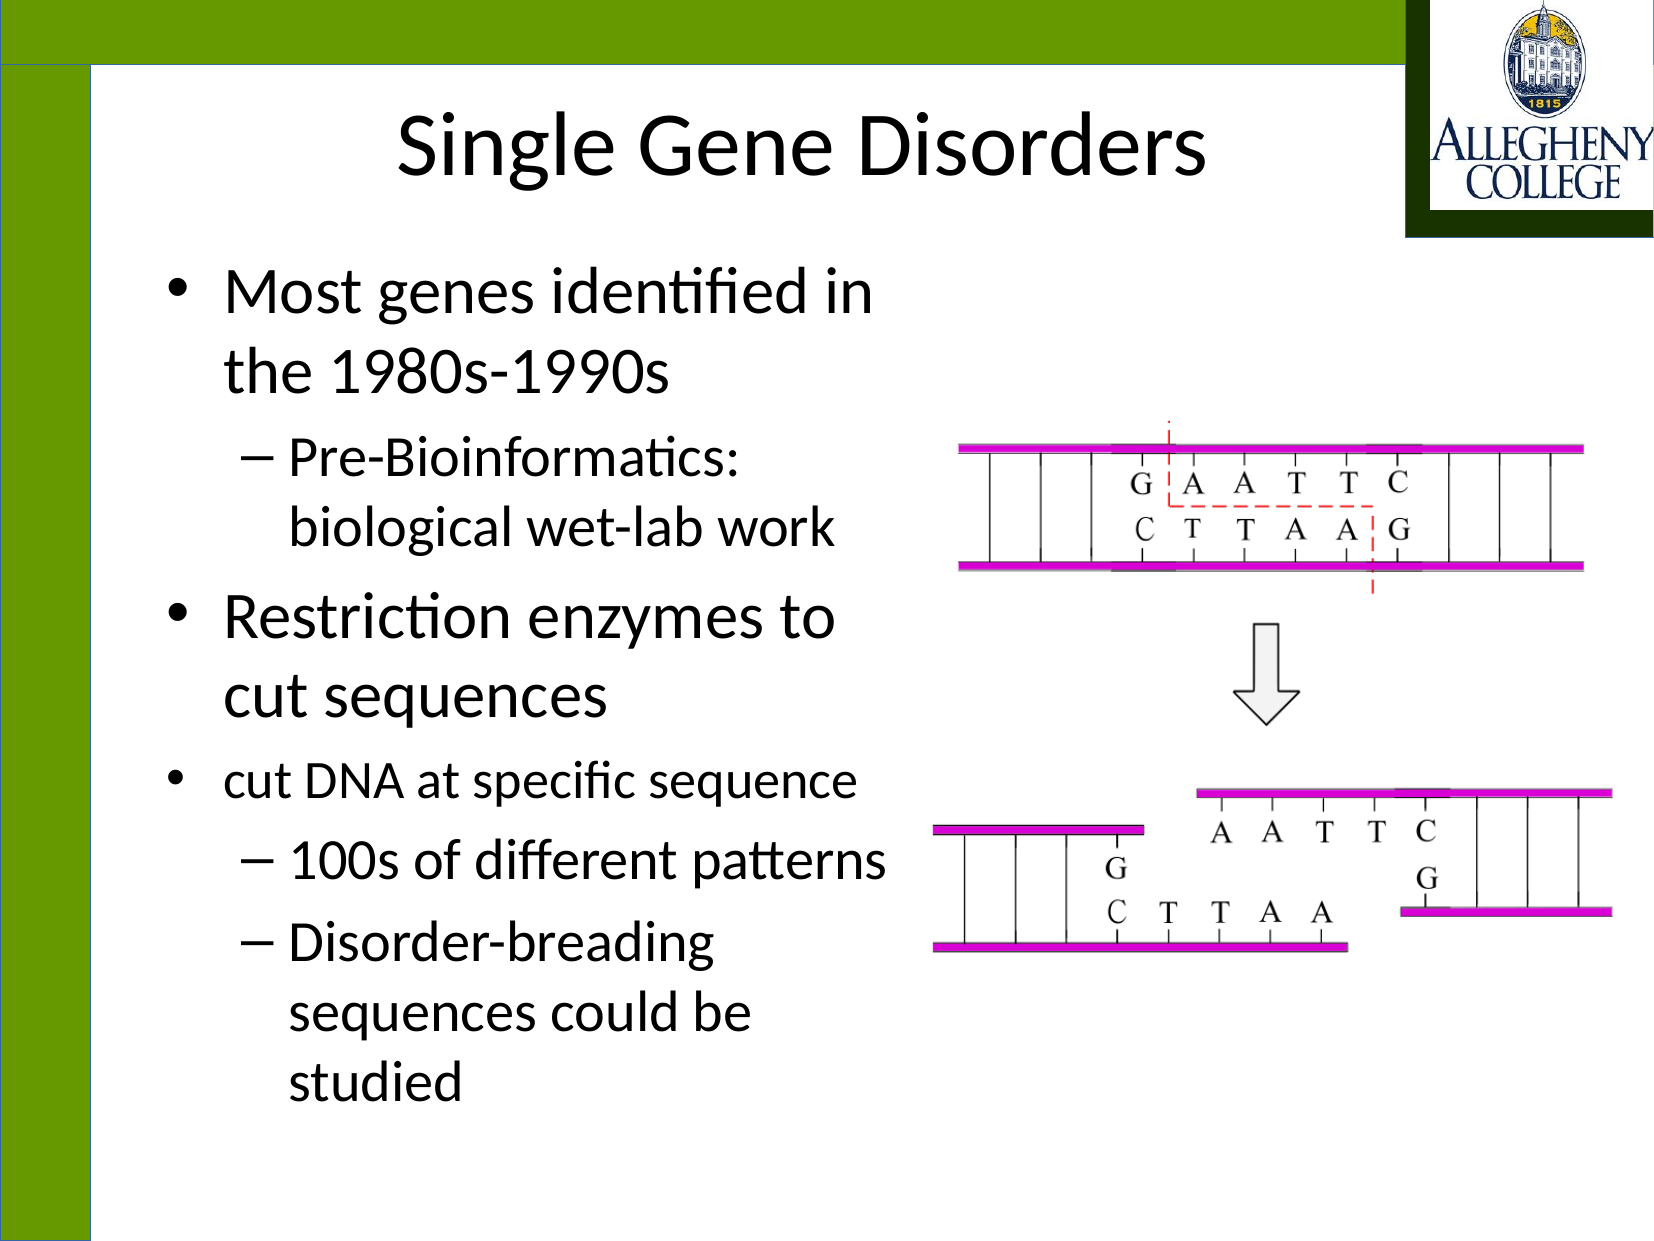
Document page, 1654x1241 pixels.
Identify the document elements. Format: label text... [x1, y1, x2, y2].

picture [1430, 0, 1654, 210]
list Most genes identified in the 1980s-1990s Pre-Bioinformatics: biological wet-lab work Restriction enzymes to cut sequences cut DNA at specific sequence 100s of different patterns Disorder-breading sequences could be studied [151, 238, 908, 1159]
picture [901, 394, 1654, 1014]
title Single Gene Disorders [128, 45, 1479, 233]
text_box [1405, 210, 1654, 238]
text_box [0, 0, 1430, 1241]
